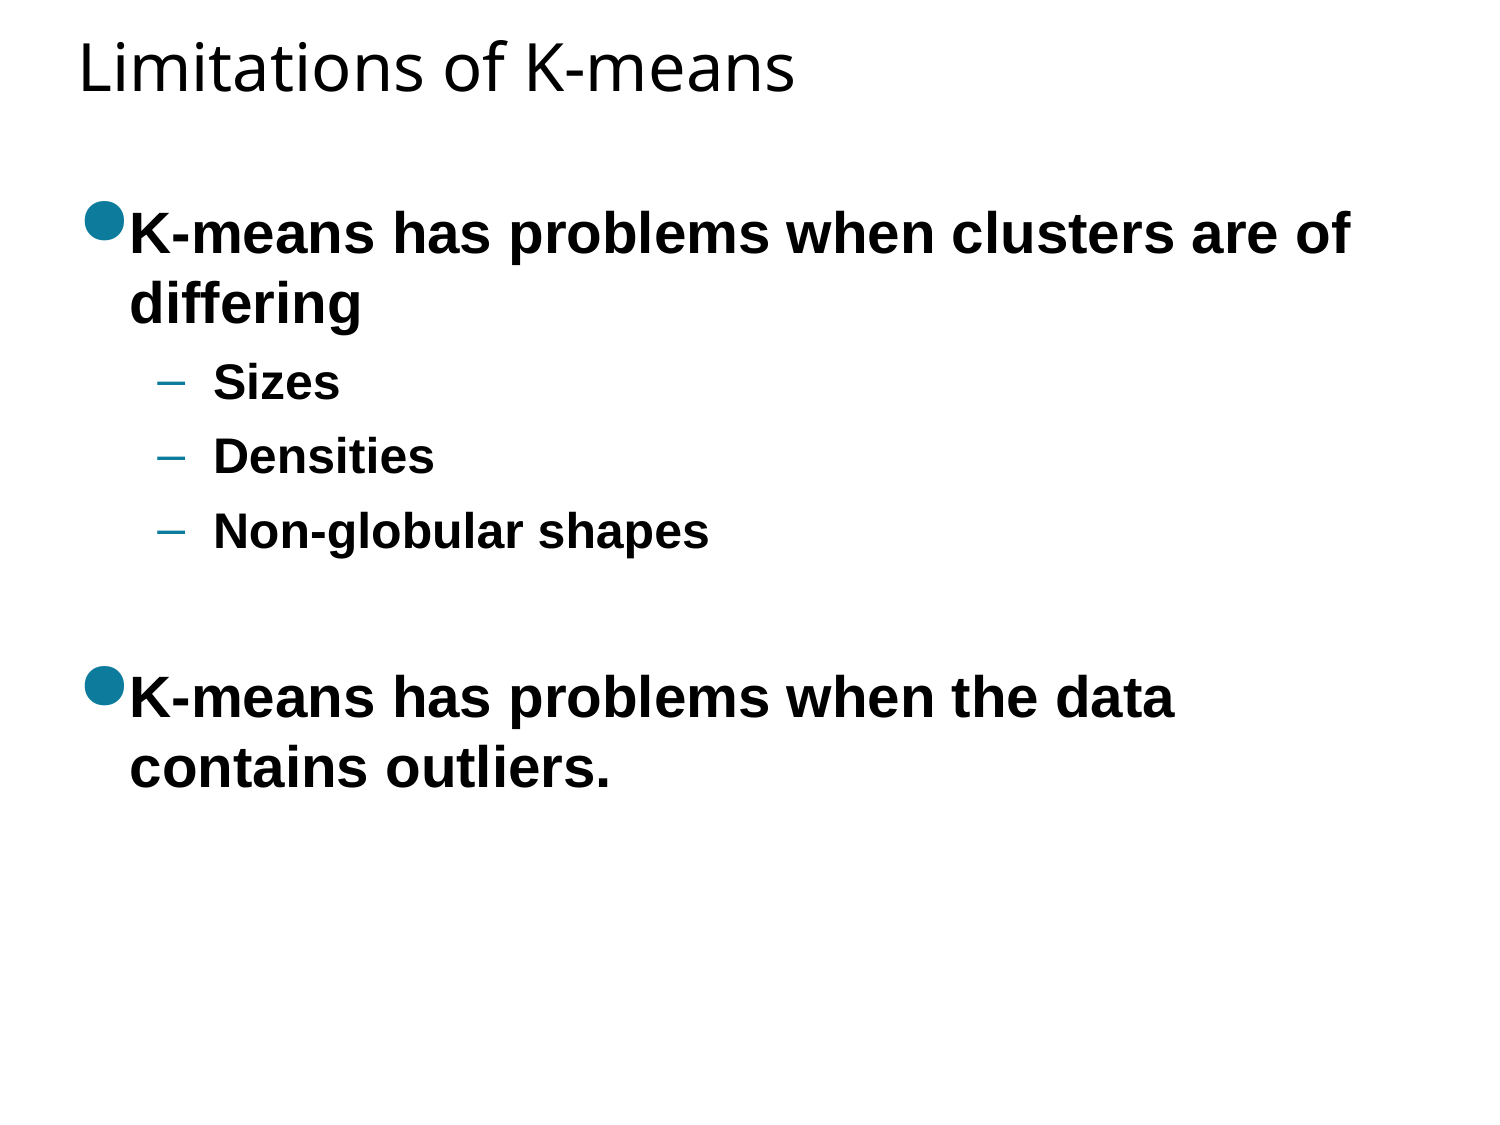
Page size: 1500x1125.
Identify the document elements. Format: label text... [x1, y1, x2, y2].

text_box K-means has problems when clusters are of differing Sizes Densities Non-globular shapes K-means has problems when the data contains outliers. [67, 187, 1433, 1038]
text_box Limitations of K-means [62, 24, 1421, 113]
